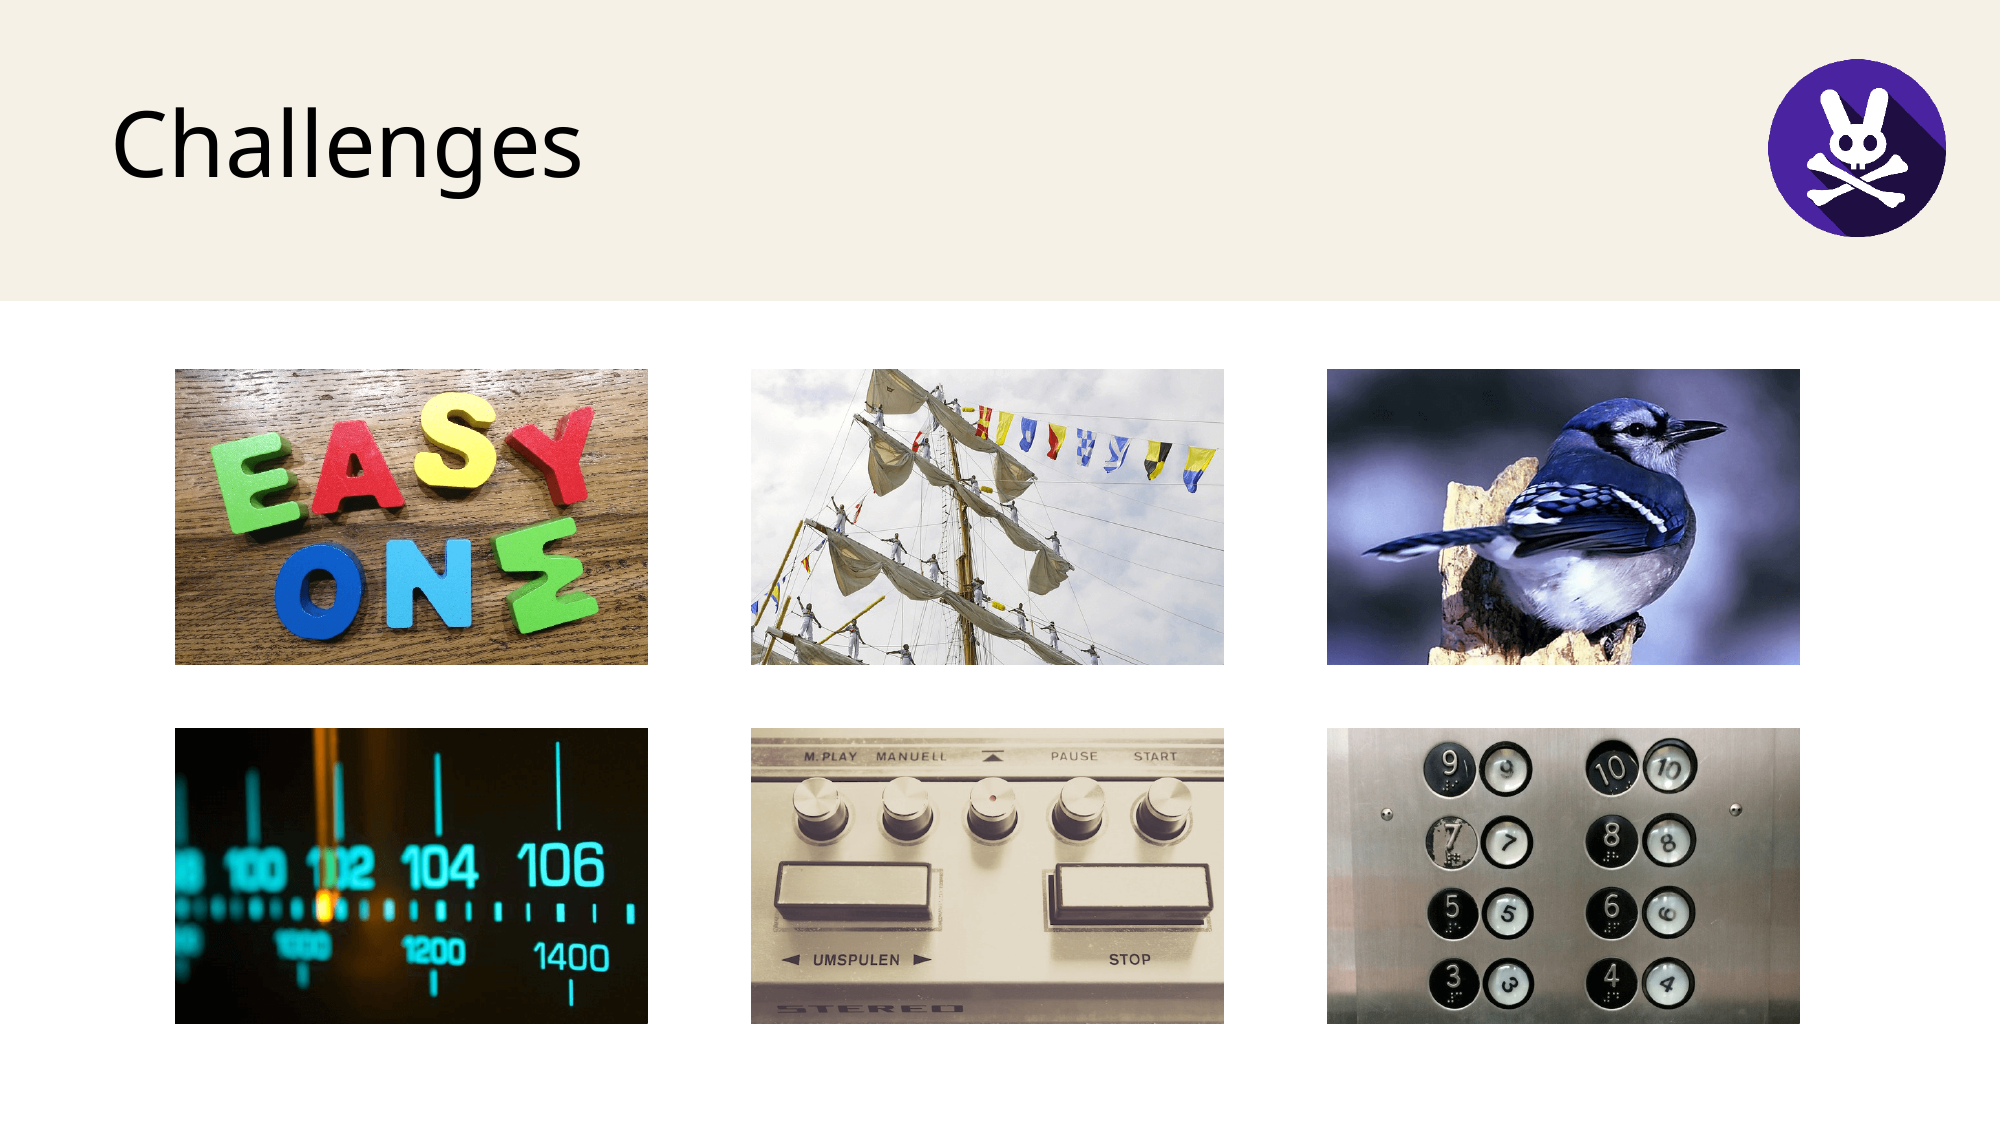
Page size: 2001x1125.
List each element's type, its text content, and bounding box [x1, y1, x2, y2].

title Challenges [95, 39, 1821, 257]
picture [175, 369, 648, 665]
text_box [0, 0, 2000, 301]
picture [751, 369, 1224, 665]
picture [175, 728, 648, 1024]
picture [1768, 59, 1946, 237]
picture [1327, 728, 1800, 1024]
picture [751, 728, 1224, 1024]
picture [1327, 369, 1800, 665]
